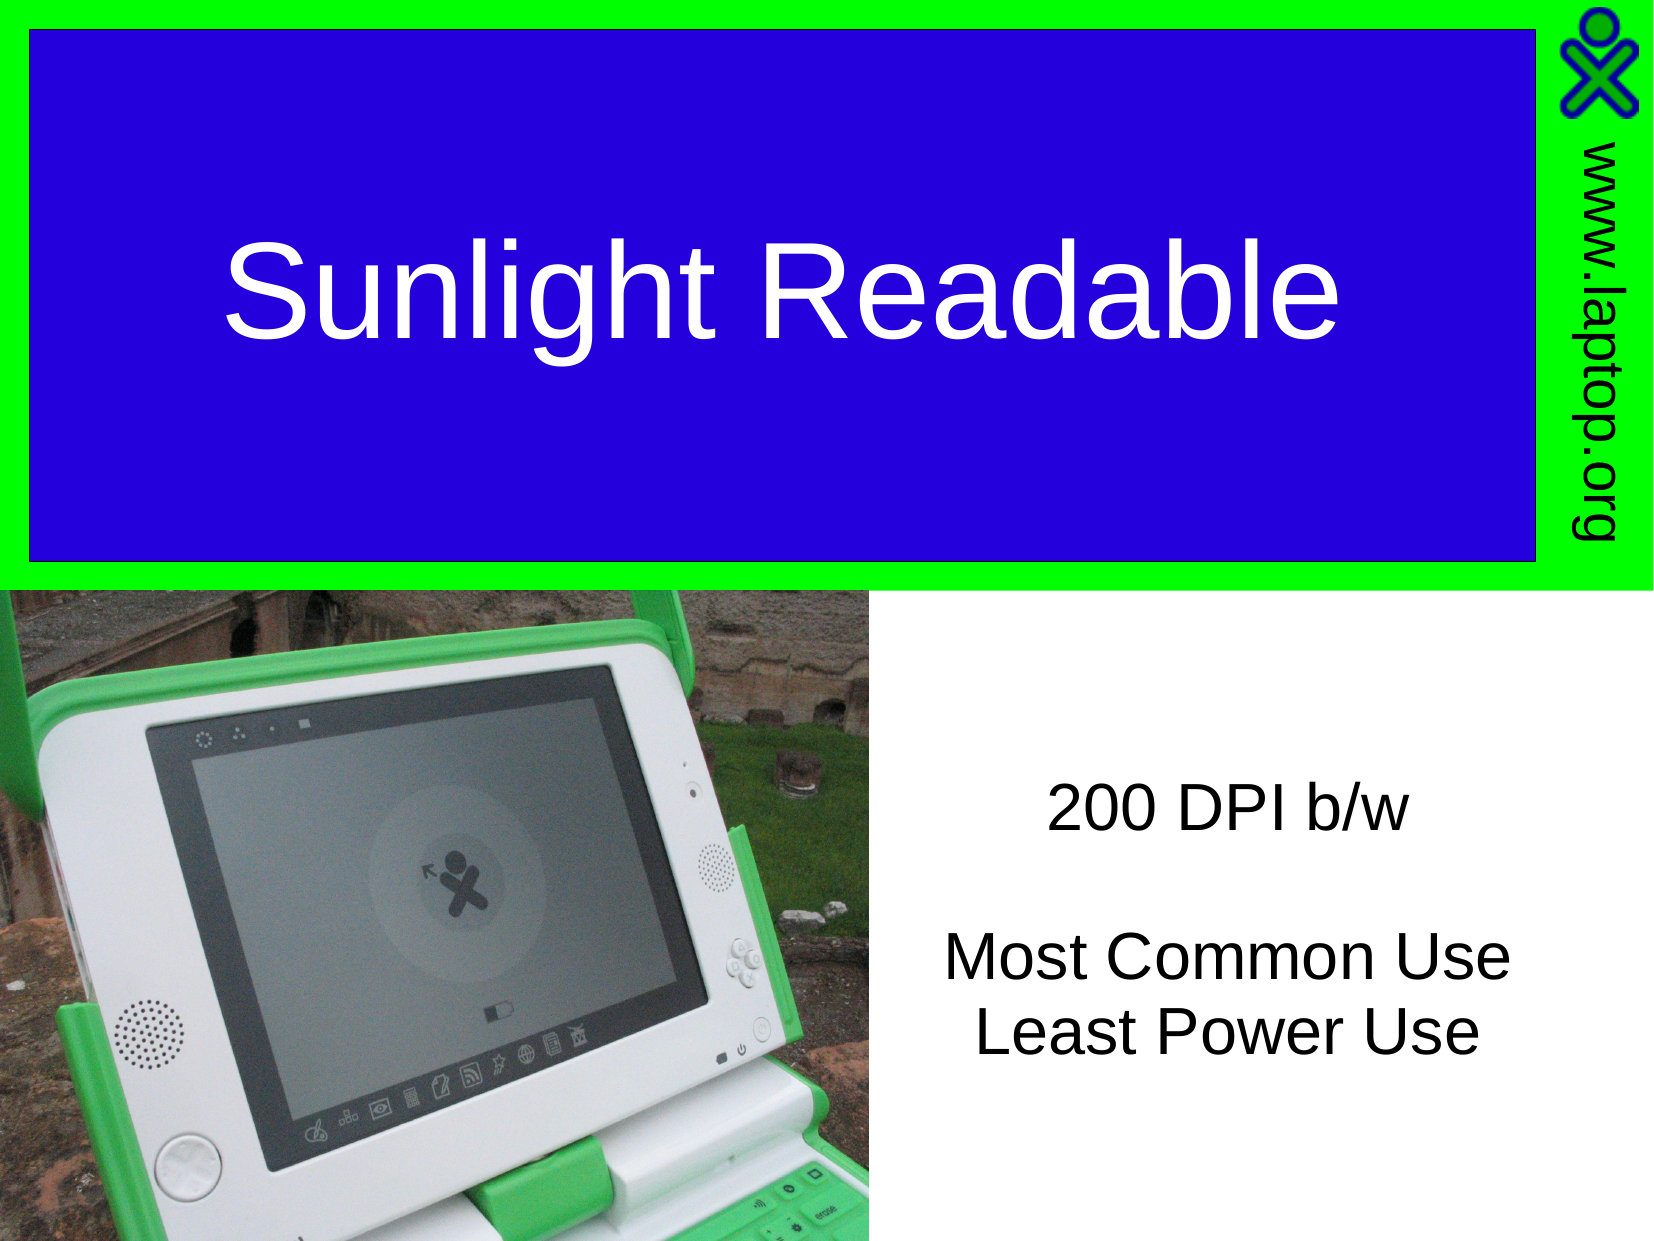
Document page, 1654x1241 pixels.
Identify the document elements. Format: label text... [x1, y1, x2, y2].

subtitle 200 DPI b/w Most Common Use Least Power Use [885, 627, 1571, 1211]
picture [0, 590, 869, 1241]
title Sunlight Readable [59, 56, 1506, 525]
picture [1559, 7, 1639, 119]
